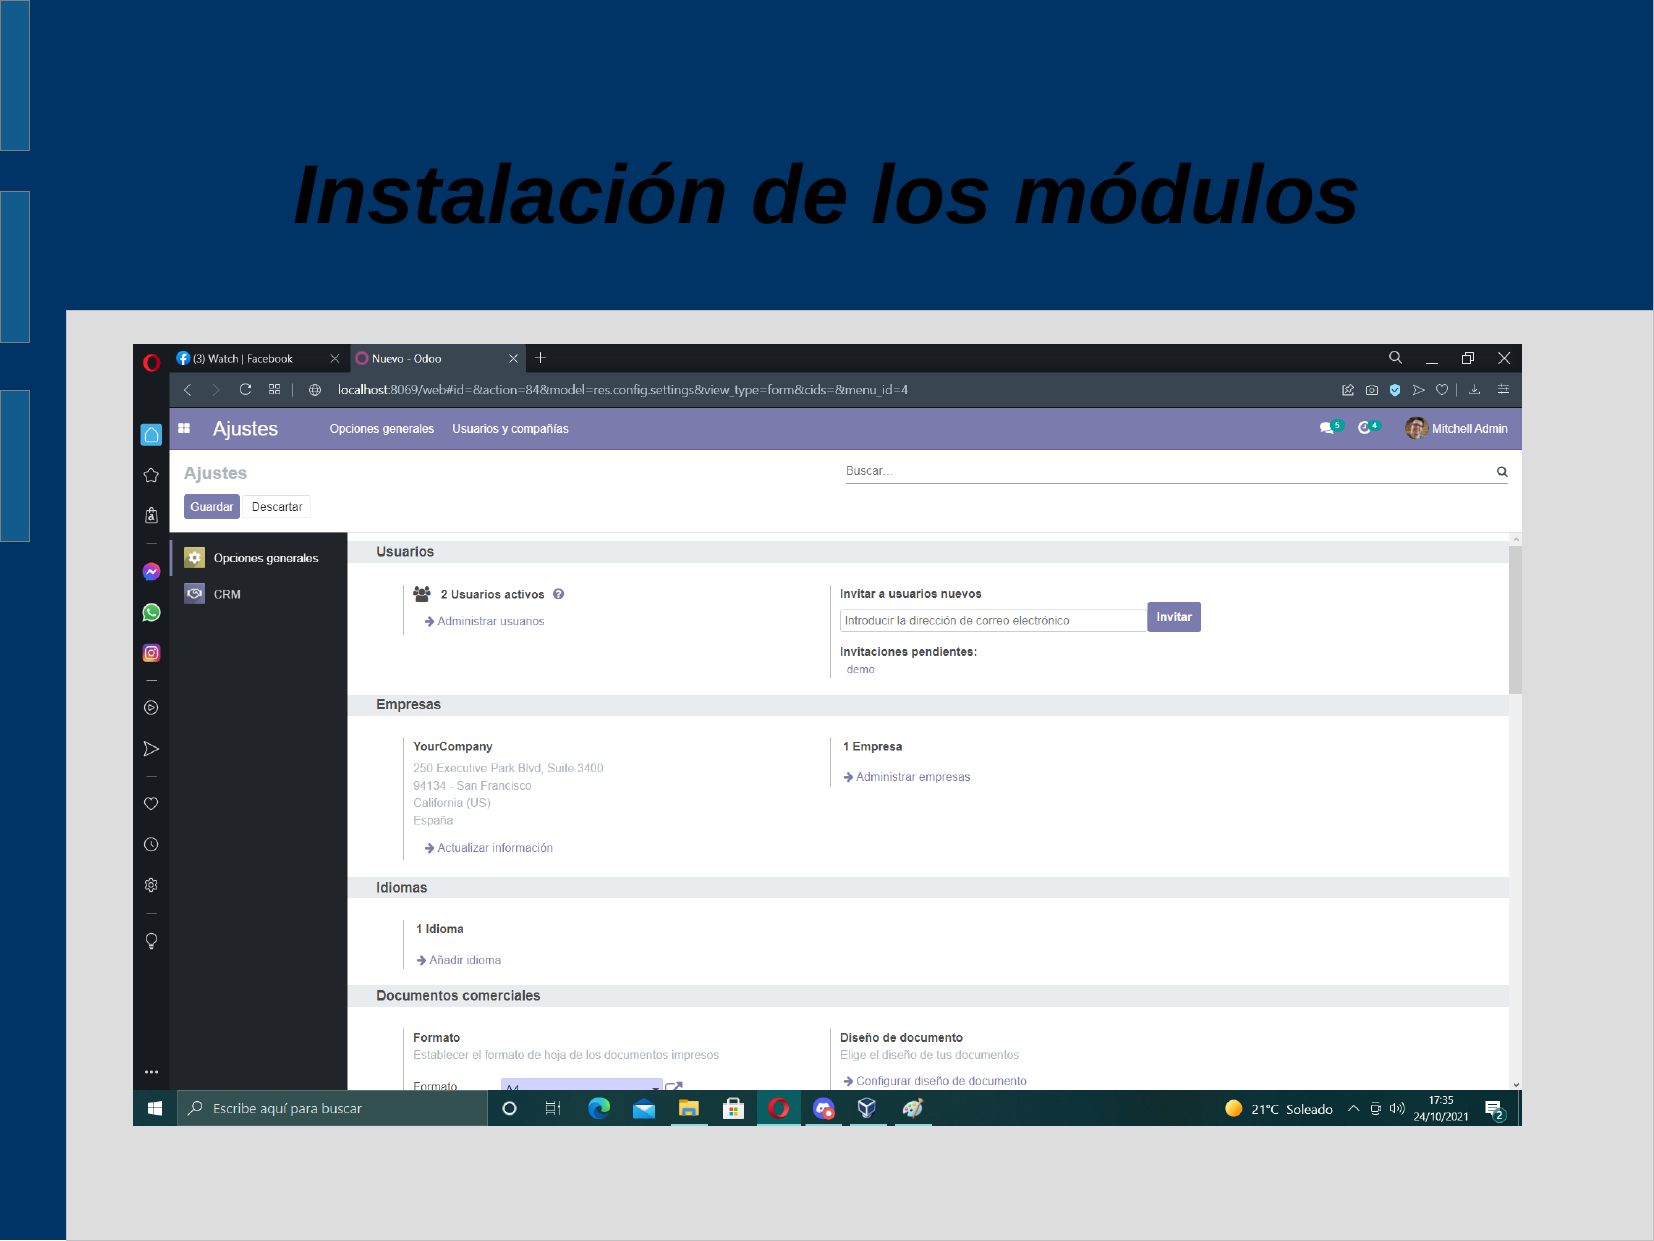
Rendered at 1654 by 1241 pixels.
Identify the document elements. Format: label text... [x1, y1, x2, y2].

title Instalación de los módulos [121, 91, 1534, 299]
picture [133, 344, 1522, 1126]
